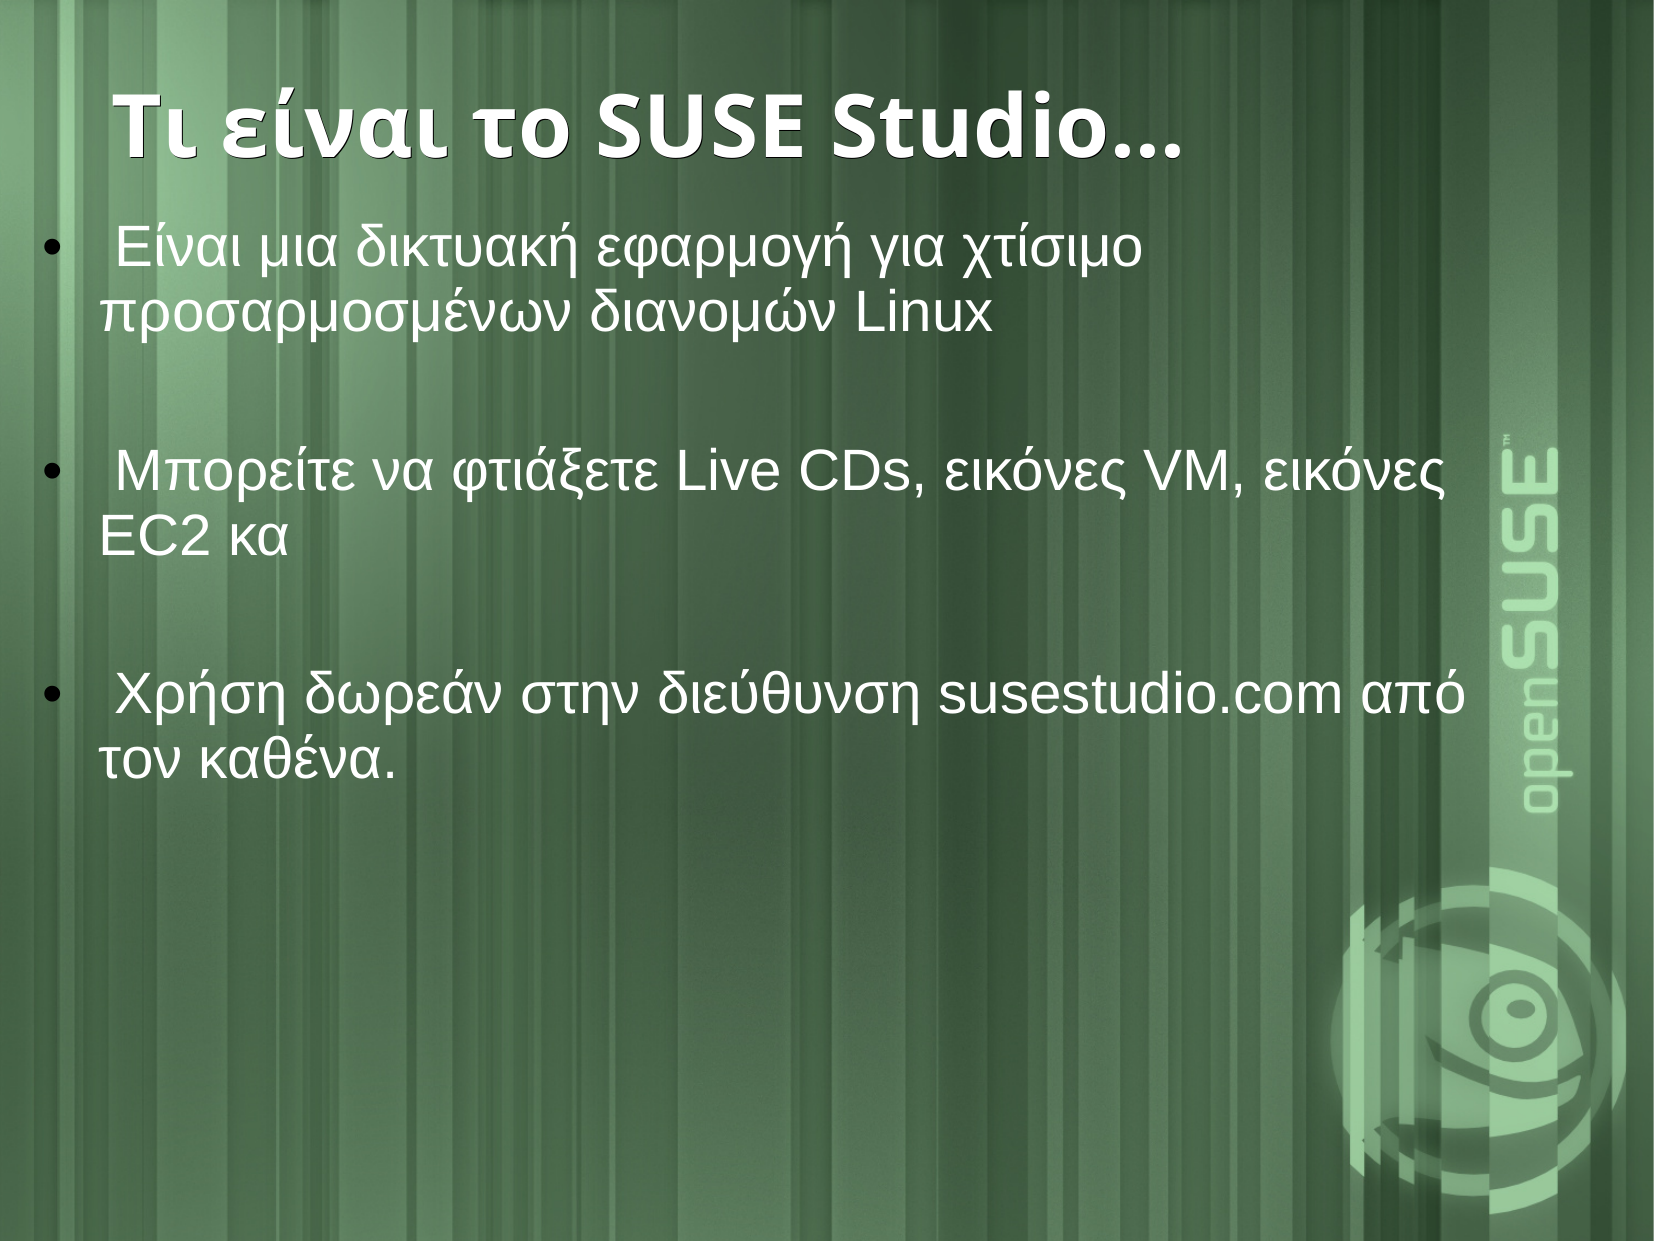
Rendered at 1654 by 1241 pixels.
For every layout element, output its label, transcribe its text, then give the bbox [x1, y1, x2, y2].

text_box Είναι μια δικτυακή εφαρμογή για χτίσιμο προσαρμοσμένων διανομών Linux Μπορείτε να φτιάξετε Live CDs, εικόνες VM, εικόνες EC2 κα Χρήση δωρεάν στην διεύθυνση susestudio.com από τον καθένα. [28, 206, 1501, 1009]
title Τι είναι το SUSE Studio... [111, 25, 1394, 206]
picture [0, 0, 1654, 1241]
